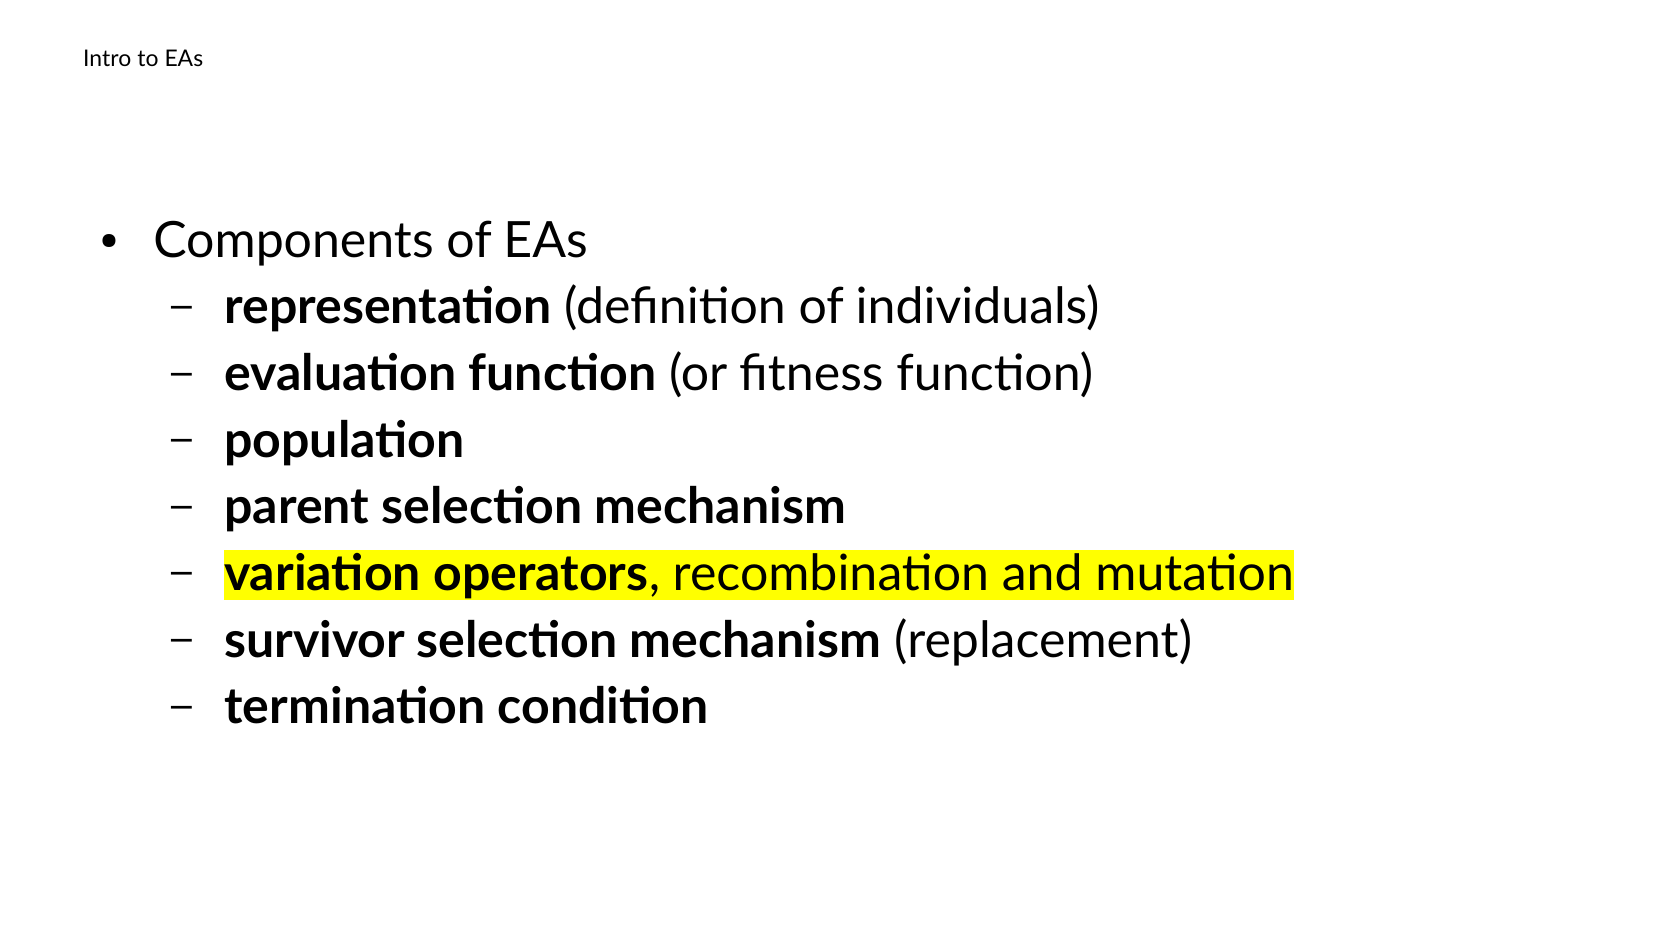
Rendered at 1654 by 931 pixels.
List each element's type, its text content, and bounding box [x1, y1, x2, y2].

title Intro to EAs [83, 0, 1571, 119]
list Components of EAs representation (definition of individuals) evaluation function (or fitness function) population parent selection mechanism variation operators, recombination and mutation survivor selection mechanism (replacement) termination condition [82, 217, 1571, 839]
